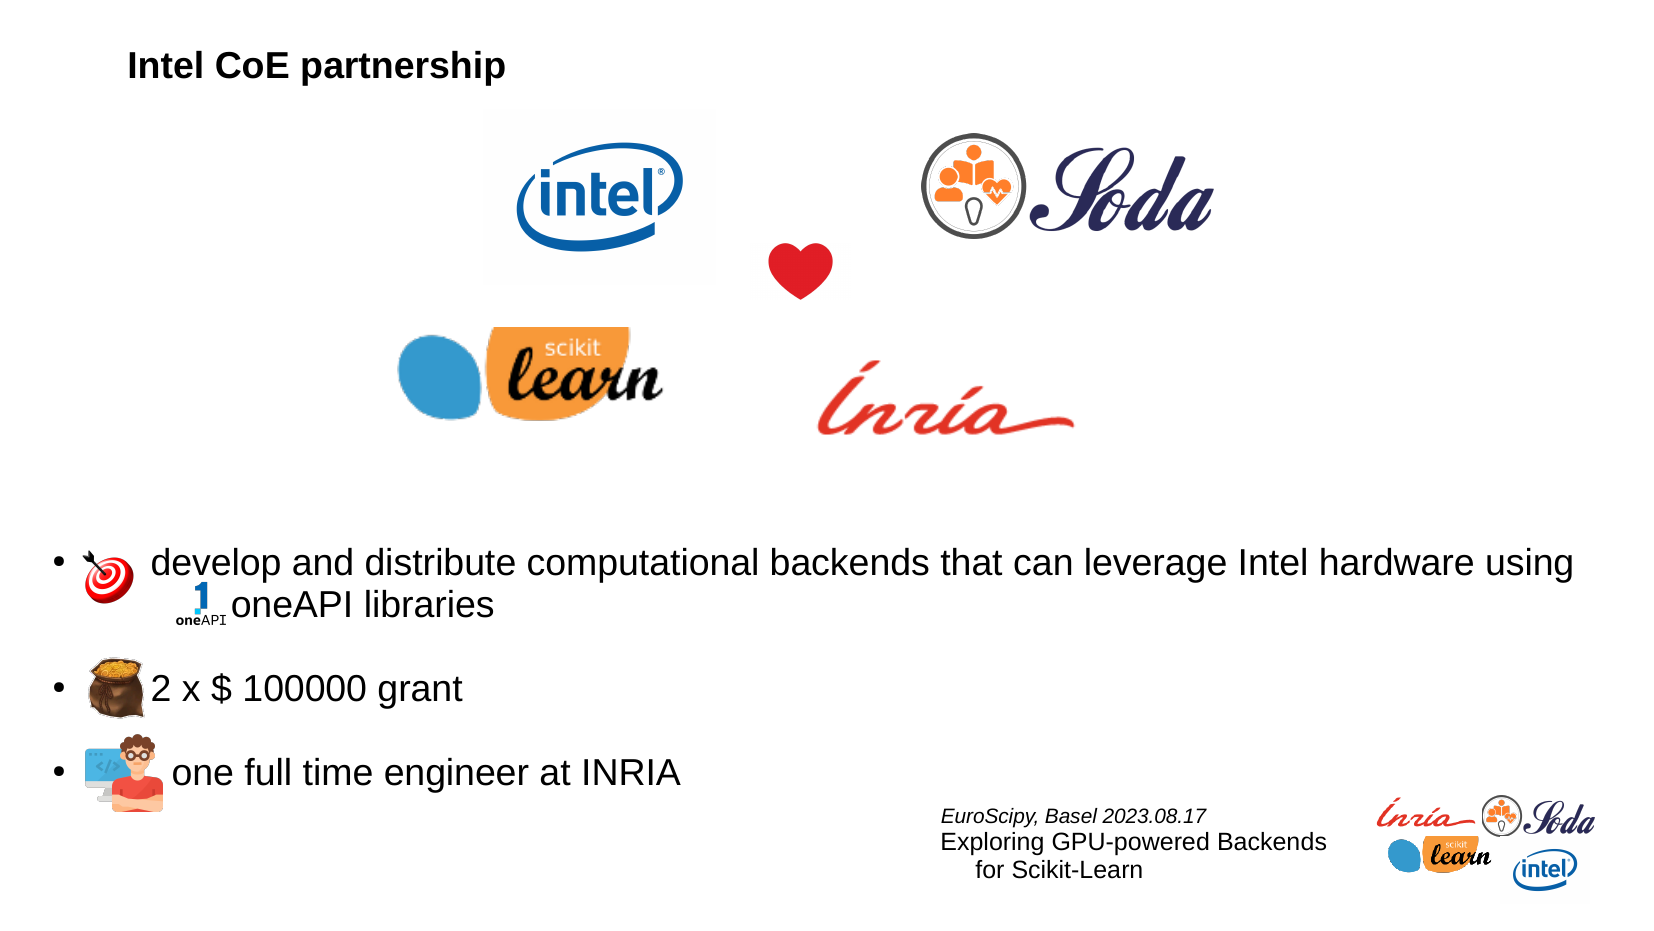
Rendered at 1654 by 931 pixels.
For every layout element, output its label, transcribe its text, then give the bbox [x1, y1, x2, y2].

picture [81, 730, 167, 816]
picture [750, 243, 851, 301]
picture [921, 133, 1214, 239]
text_box EuroScipy, Basel 2023.08.17 Exploring GPU-powered Backends for Scikit-Learn [862, 713, 1654, 931]
text_box Intel CoE partnership [112, 37, 1538, 95]
picture [152, 576, 250, 631]
picture [483, 109, 716, 285]
picture [71, 541, 141, 611]
picture [396, 327, 666, 426]
picture [811, 335, 1092, 450]
text_box develop and distribute computational backends that can leverage Intel hardware using oneAPI libraries 2 x $ 100000 grant one full time engineer at INRIA [37, 450, 1651, 801]
